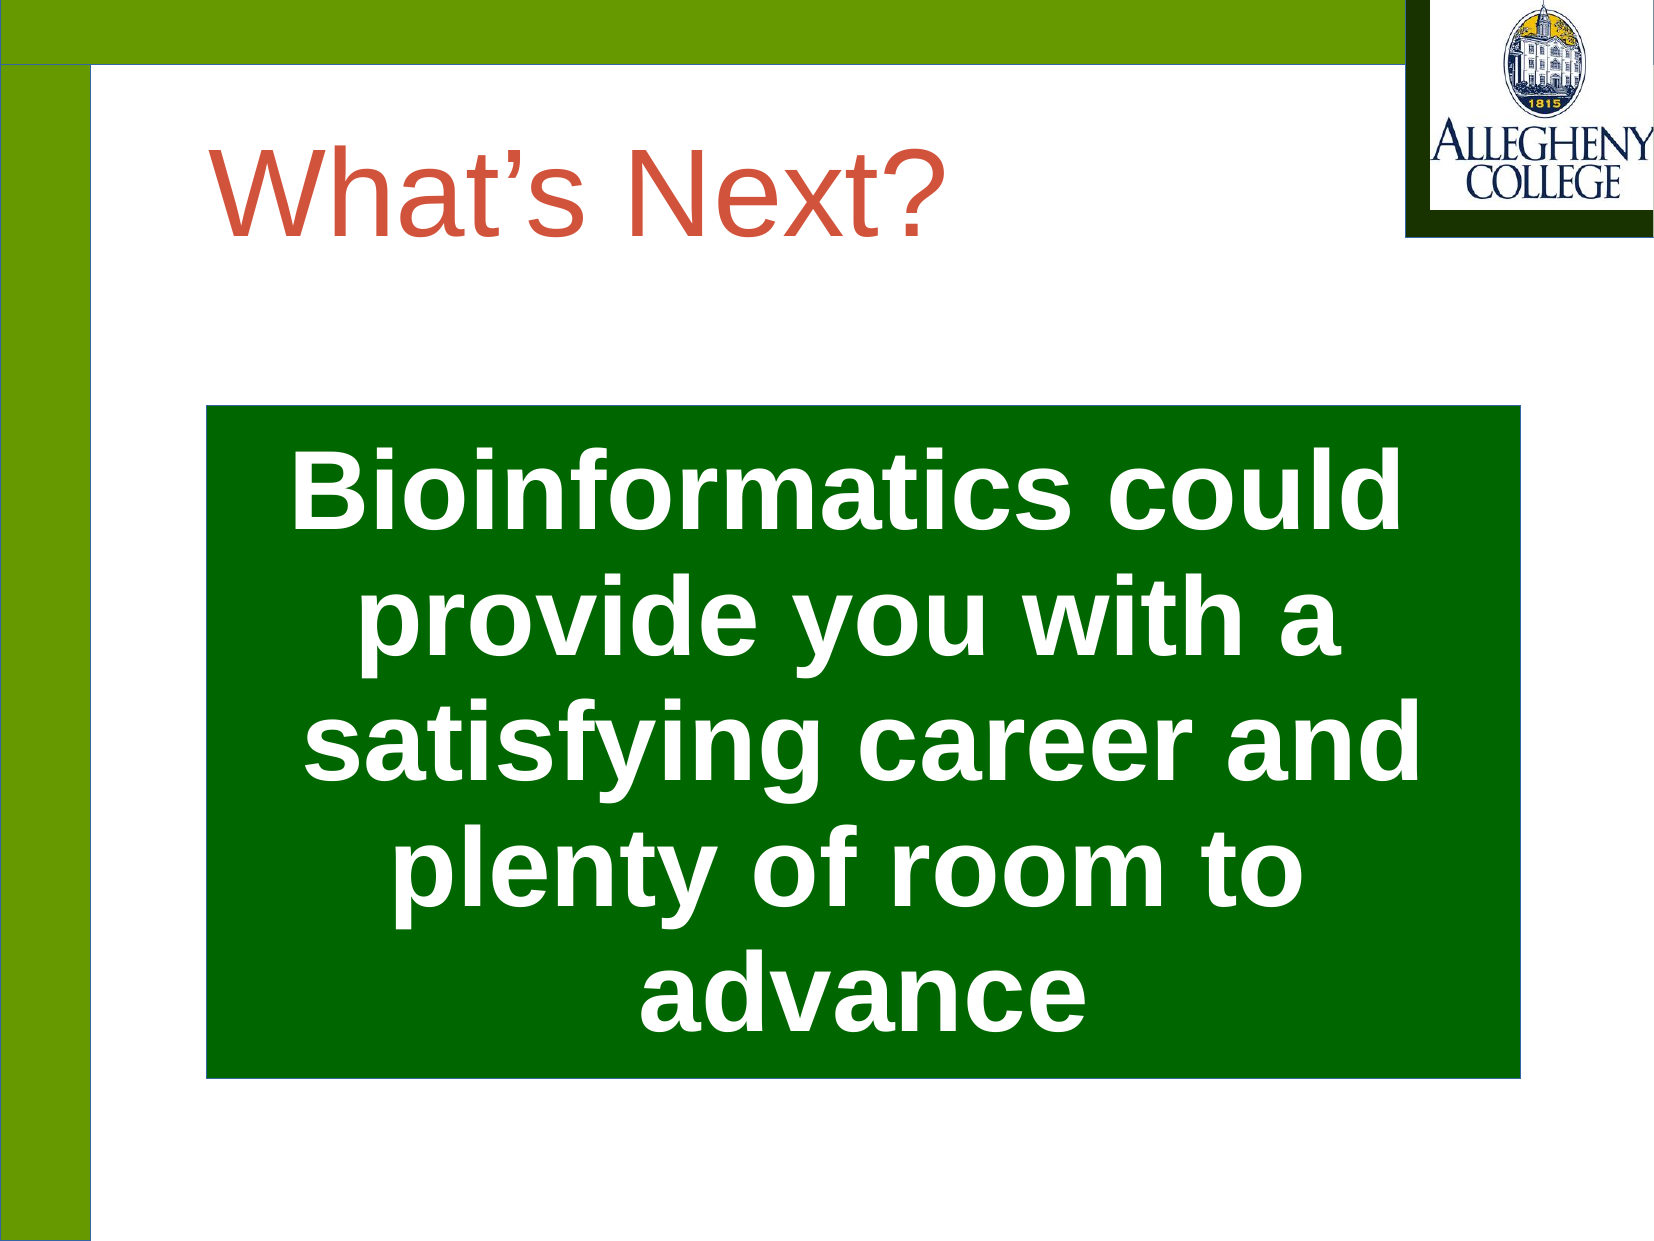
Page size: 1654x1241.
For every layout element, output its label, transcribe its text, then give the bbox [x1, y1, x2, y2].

picture [1430, 0, 1654, 210]
text_box What’s Next? [193, 104, 1378, 268]
text_box [0, 0, 1654, 1241]
text_box Bioinformatics could provide you with a satisfying career and plenty of room to advance [206, 405, 1521, 1079]
